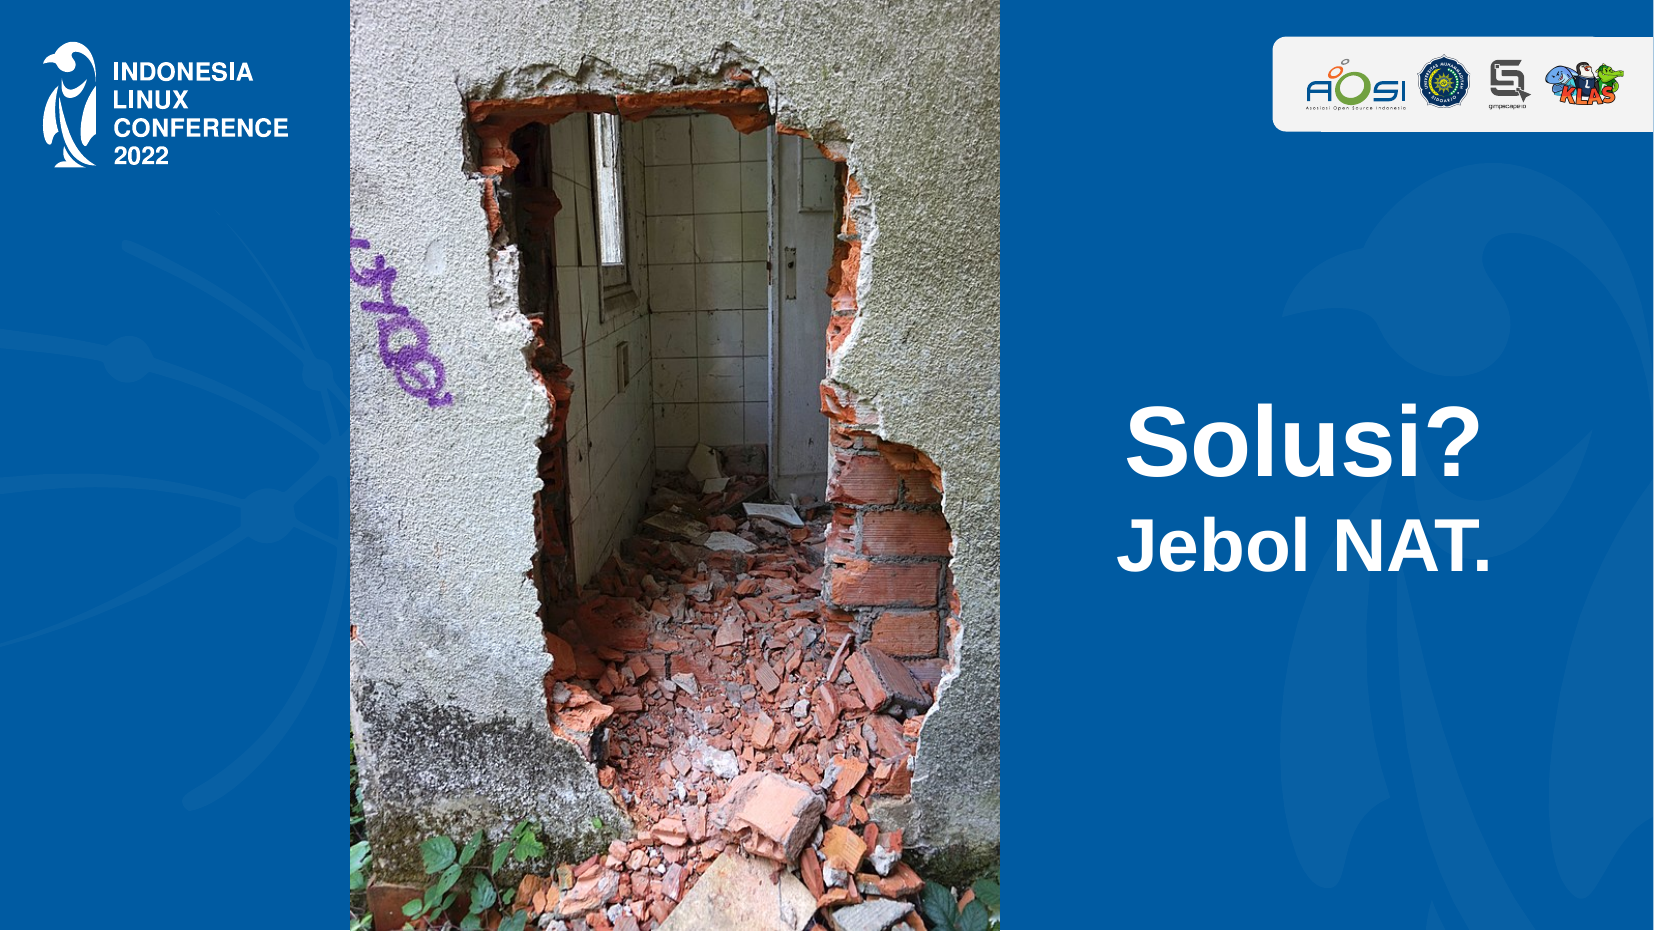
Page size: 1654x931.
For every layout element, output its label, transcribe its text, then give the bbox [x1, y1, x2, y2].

picture [350, 0, 1000, 931]
picture [1417, 54, 1471, 108]
text_box Solusi? Jebol NAT. [1076, 376, 1534, 621]
picture [1545, 62, 1624, 105]
